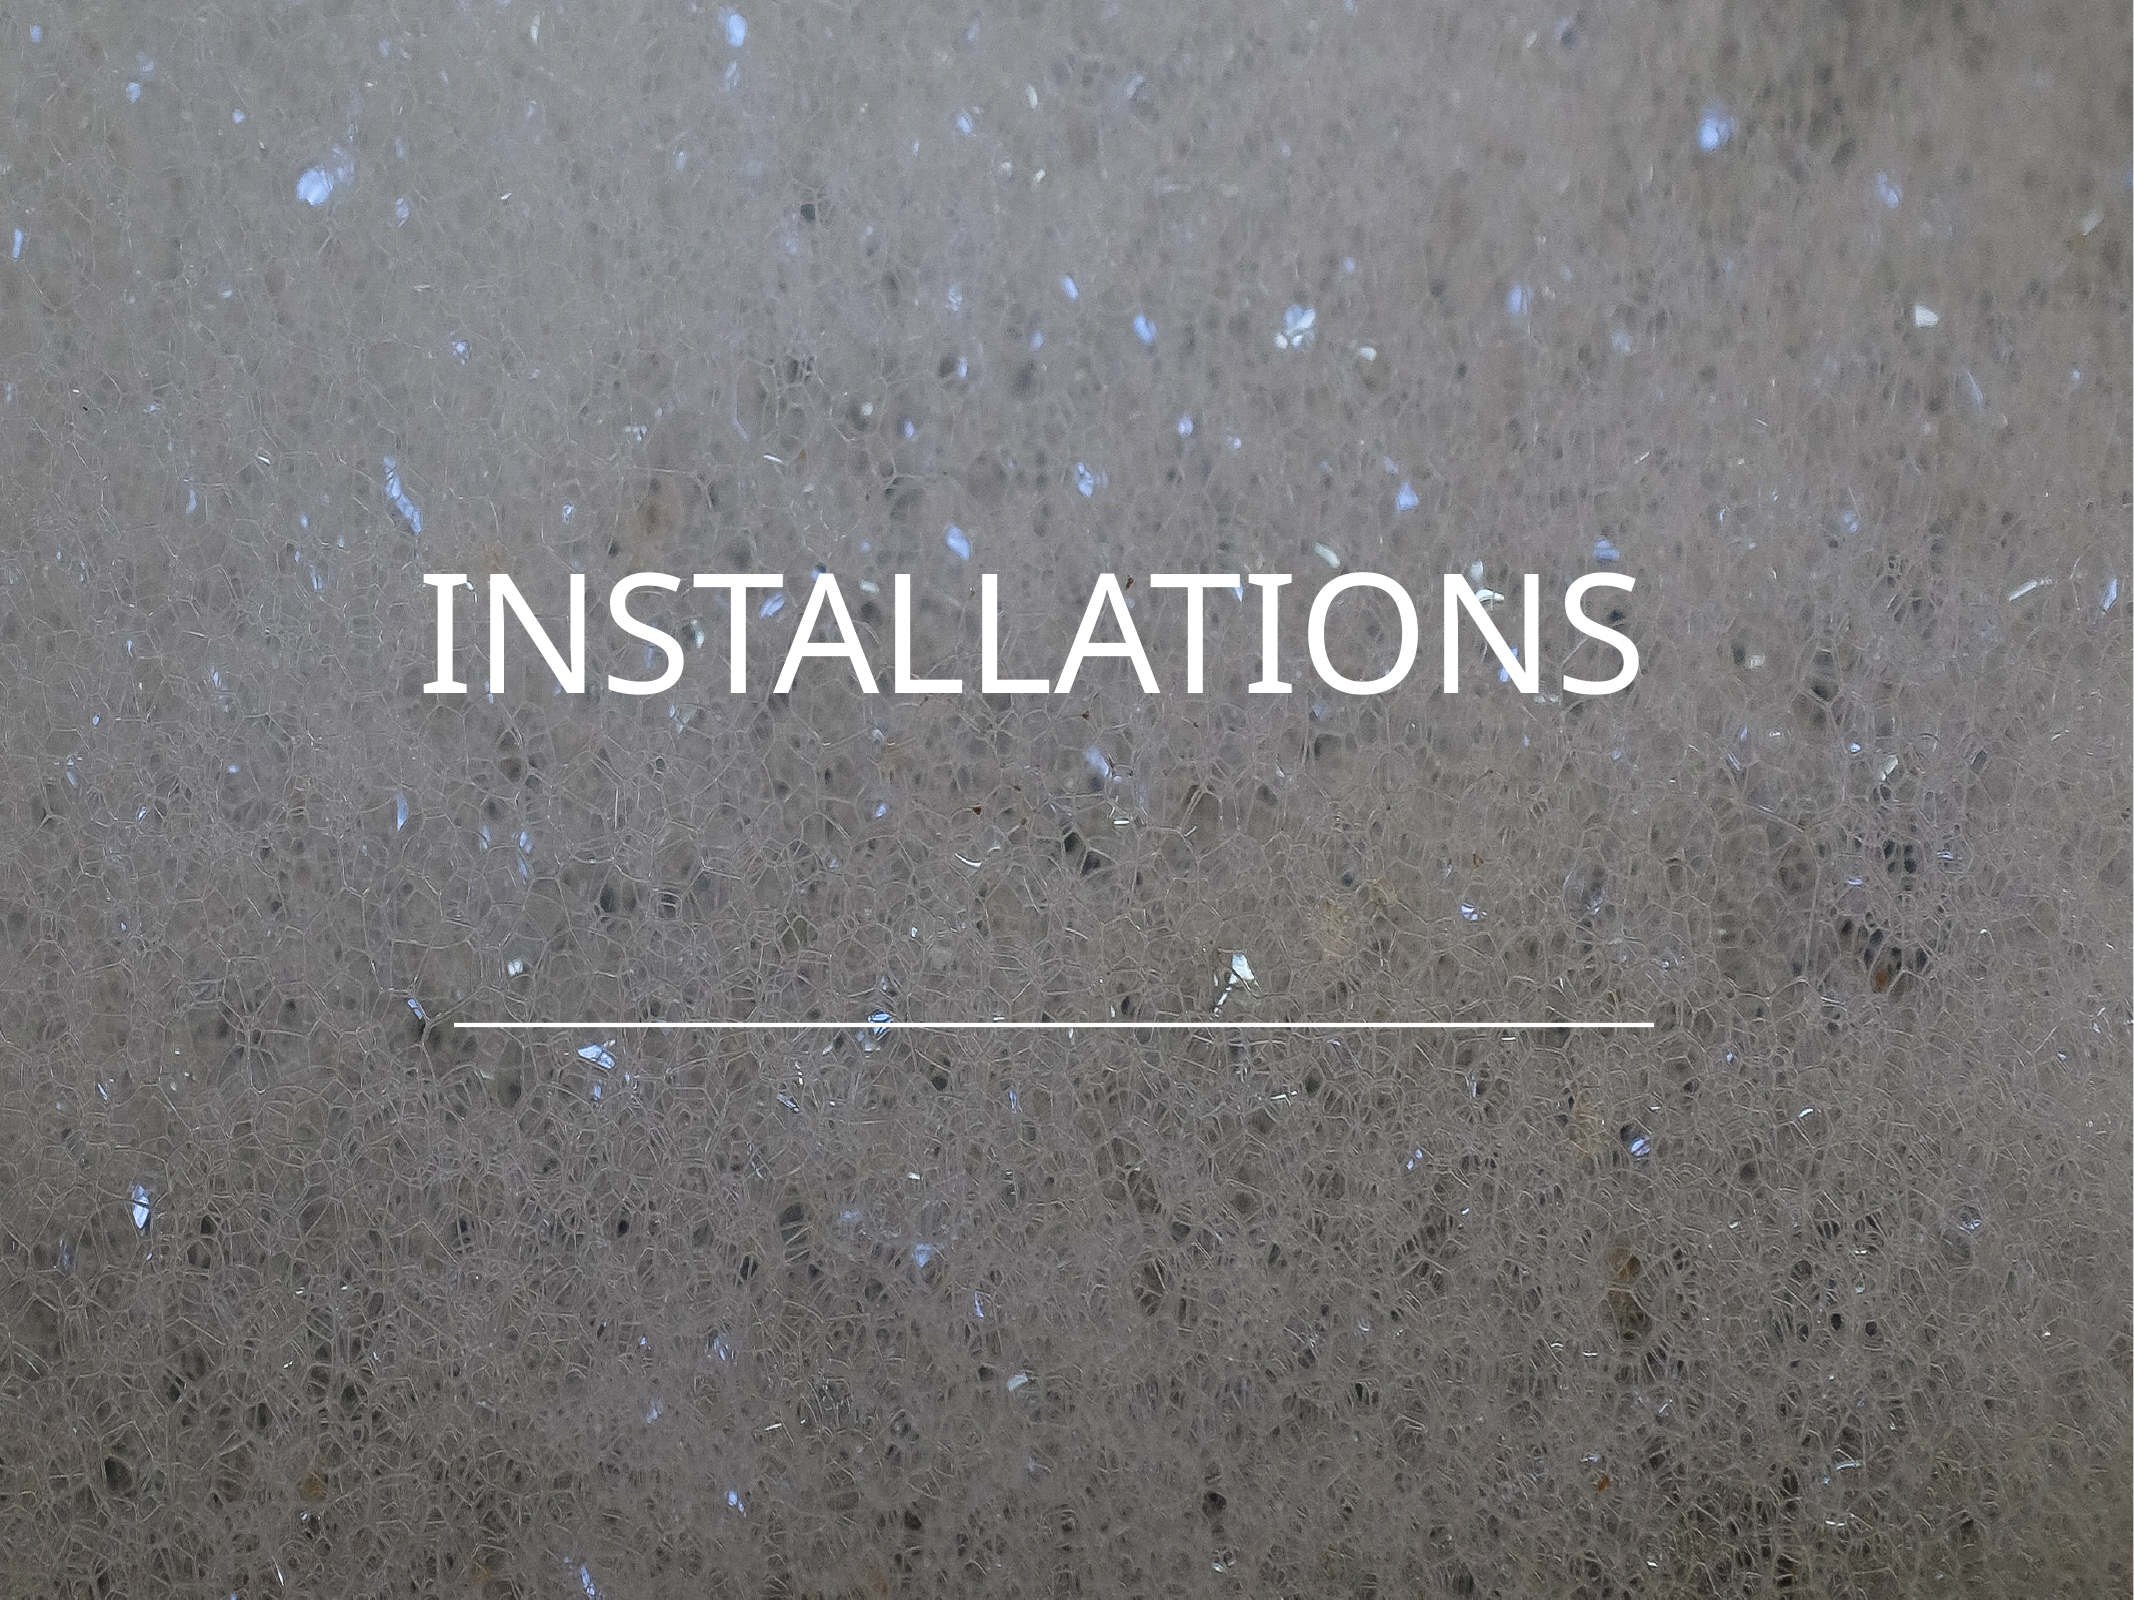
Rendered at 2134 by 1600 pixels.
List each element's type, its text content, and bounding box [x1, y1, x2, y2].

text_box INSTALLATIONS [116, 399, 1992, 891]
picture [0, 0, 2134, 1600]
